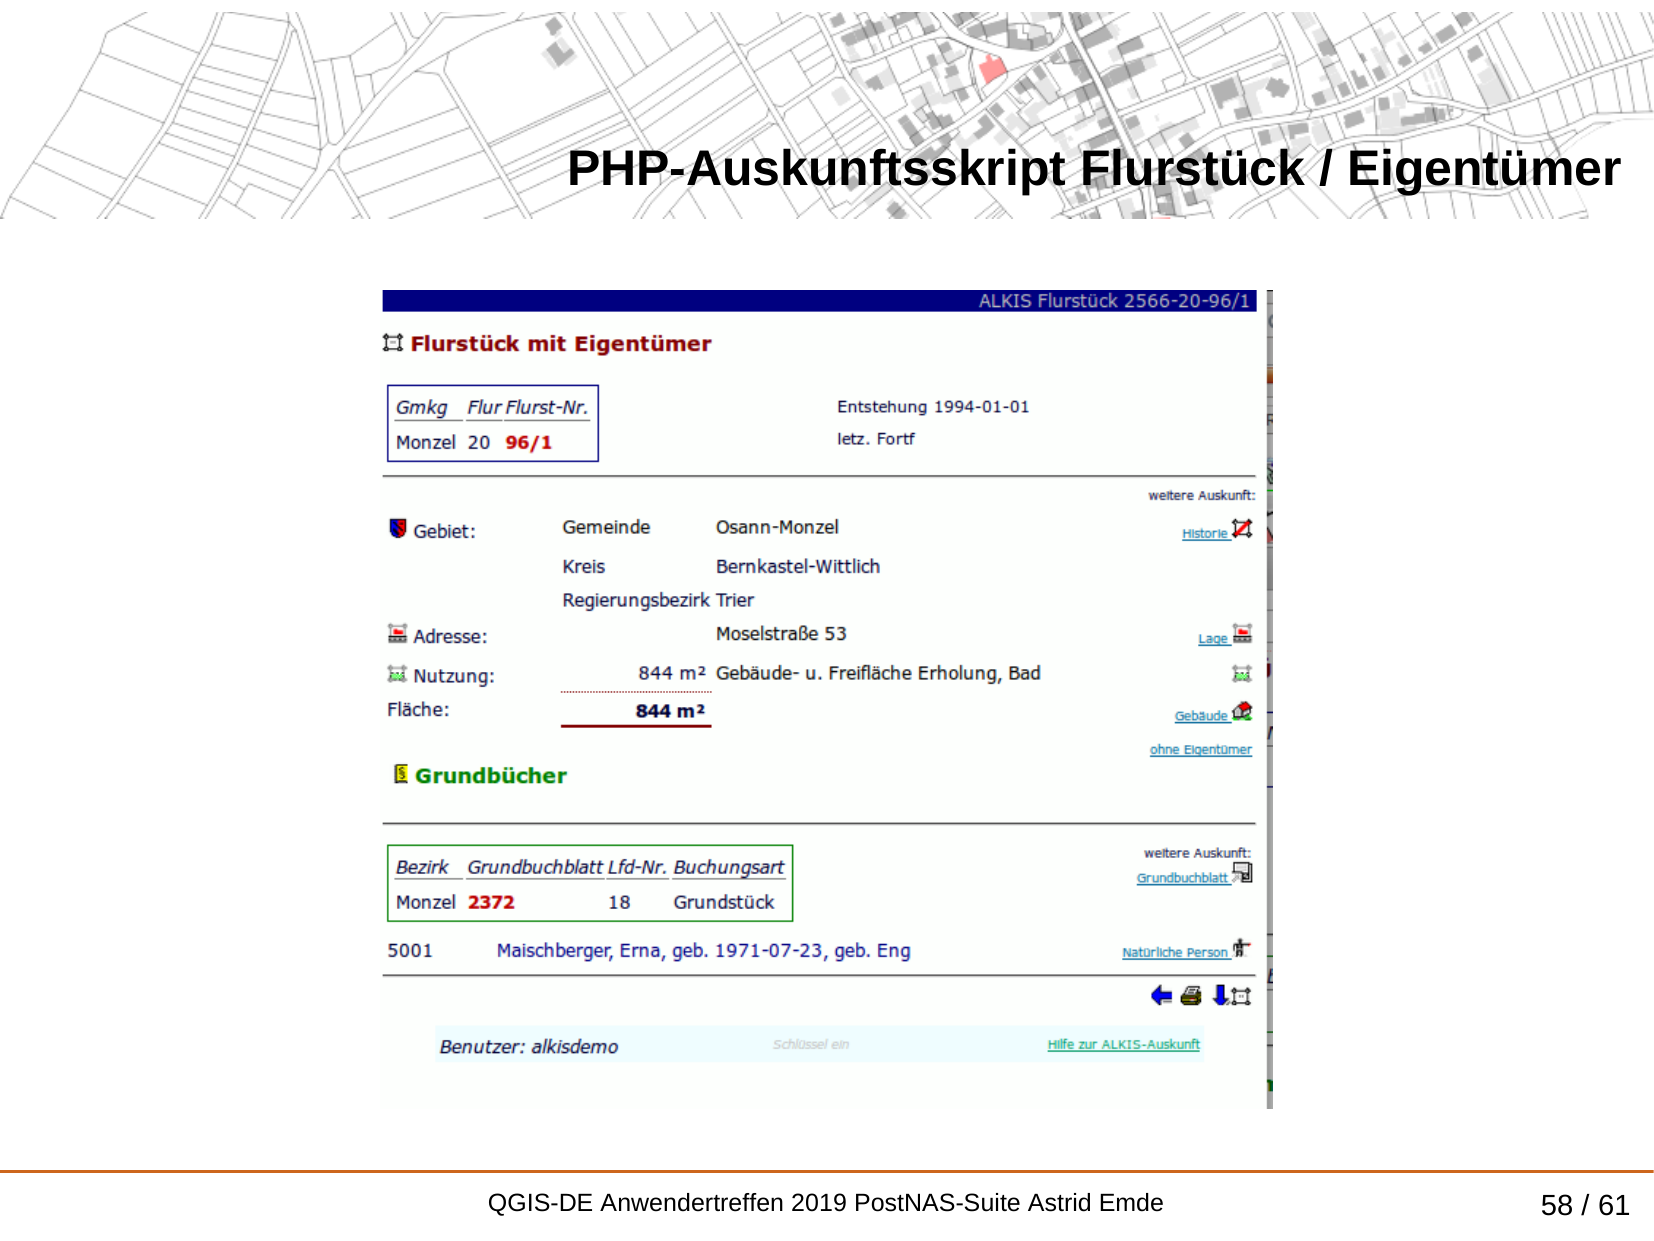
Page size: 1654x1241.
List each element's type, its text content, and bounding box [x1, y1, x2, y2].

title PHP-Auskunftsskript Flurstück / Eigentümer [249, 123, 1637, 213]
picture [380, 290, 1273, 1109]
